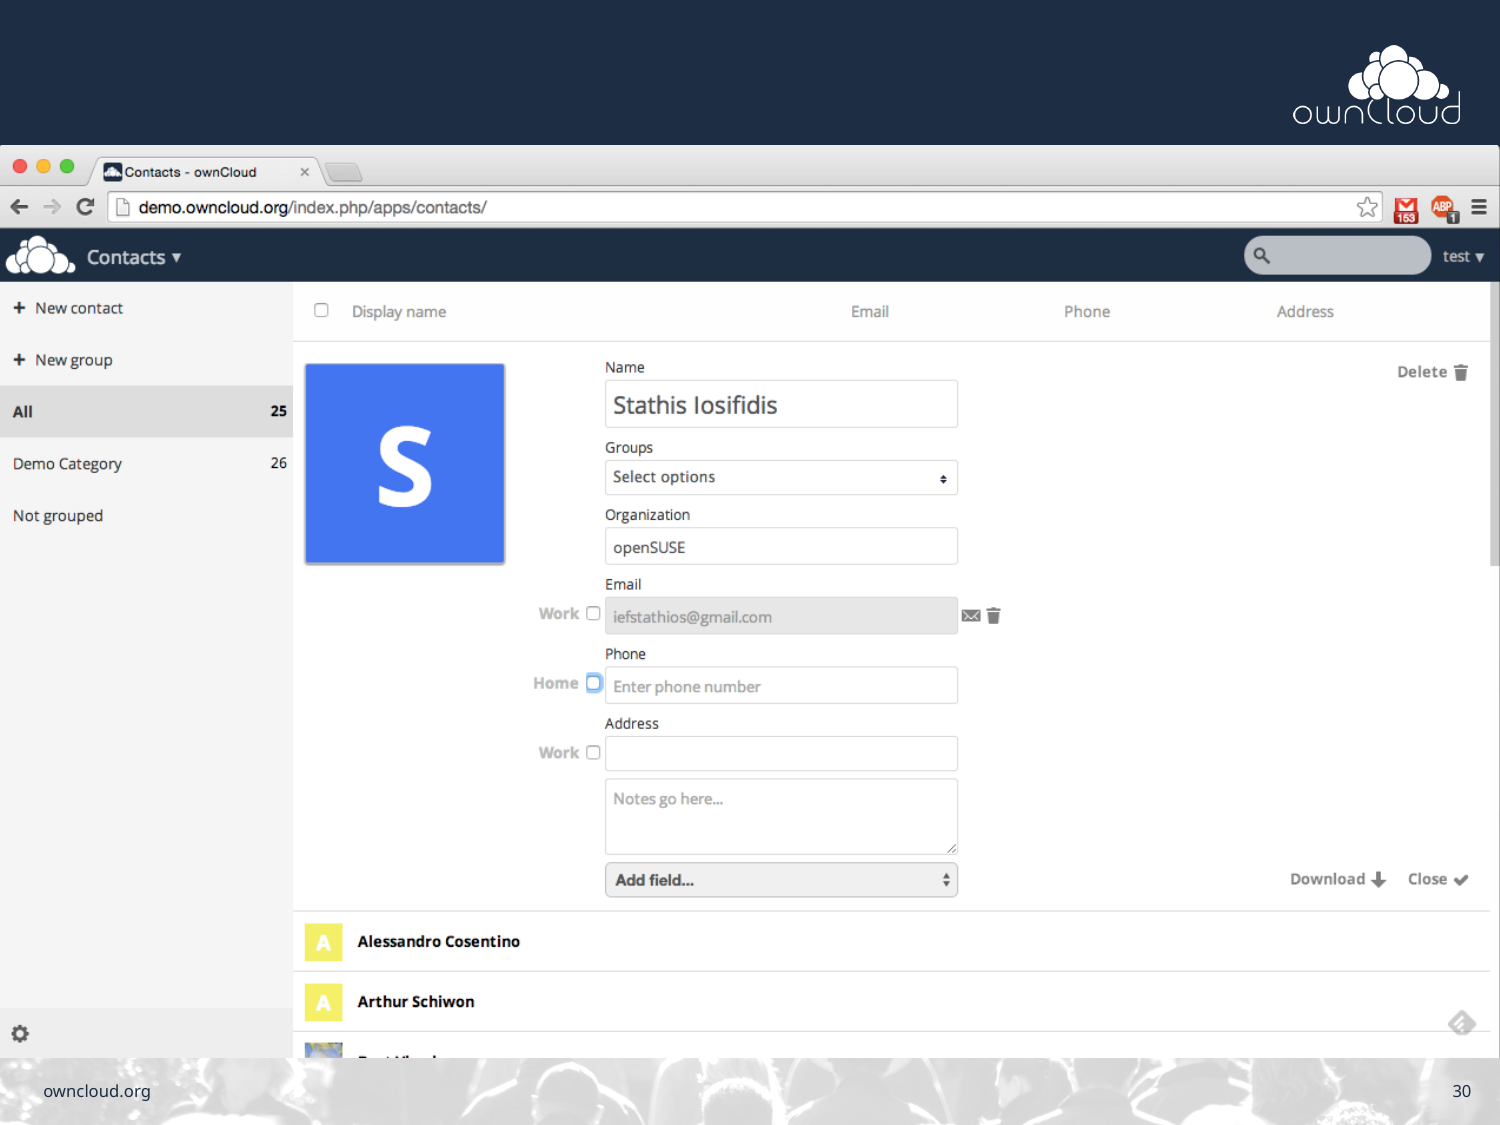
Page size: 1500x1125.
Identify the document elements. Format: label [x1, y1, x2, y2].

picture [0, 145, 1500, 1125]
picture [1293, 45, 1460, 124]
